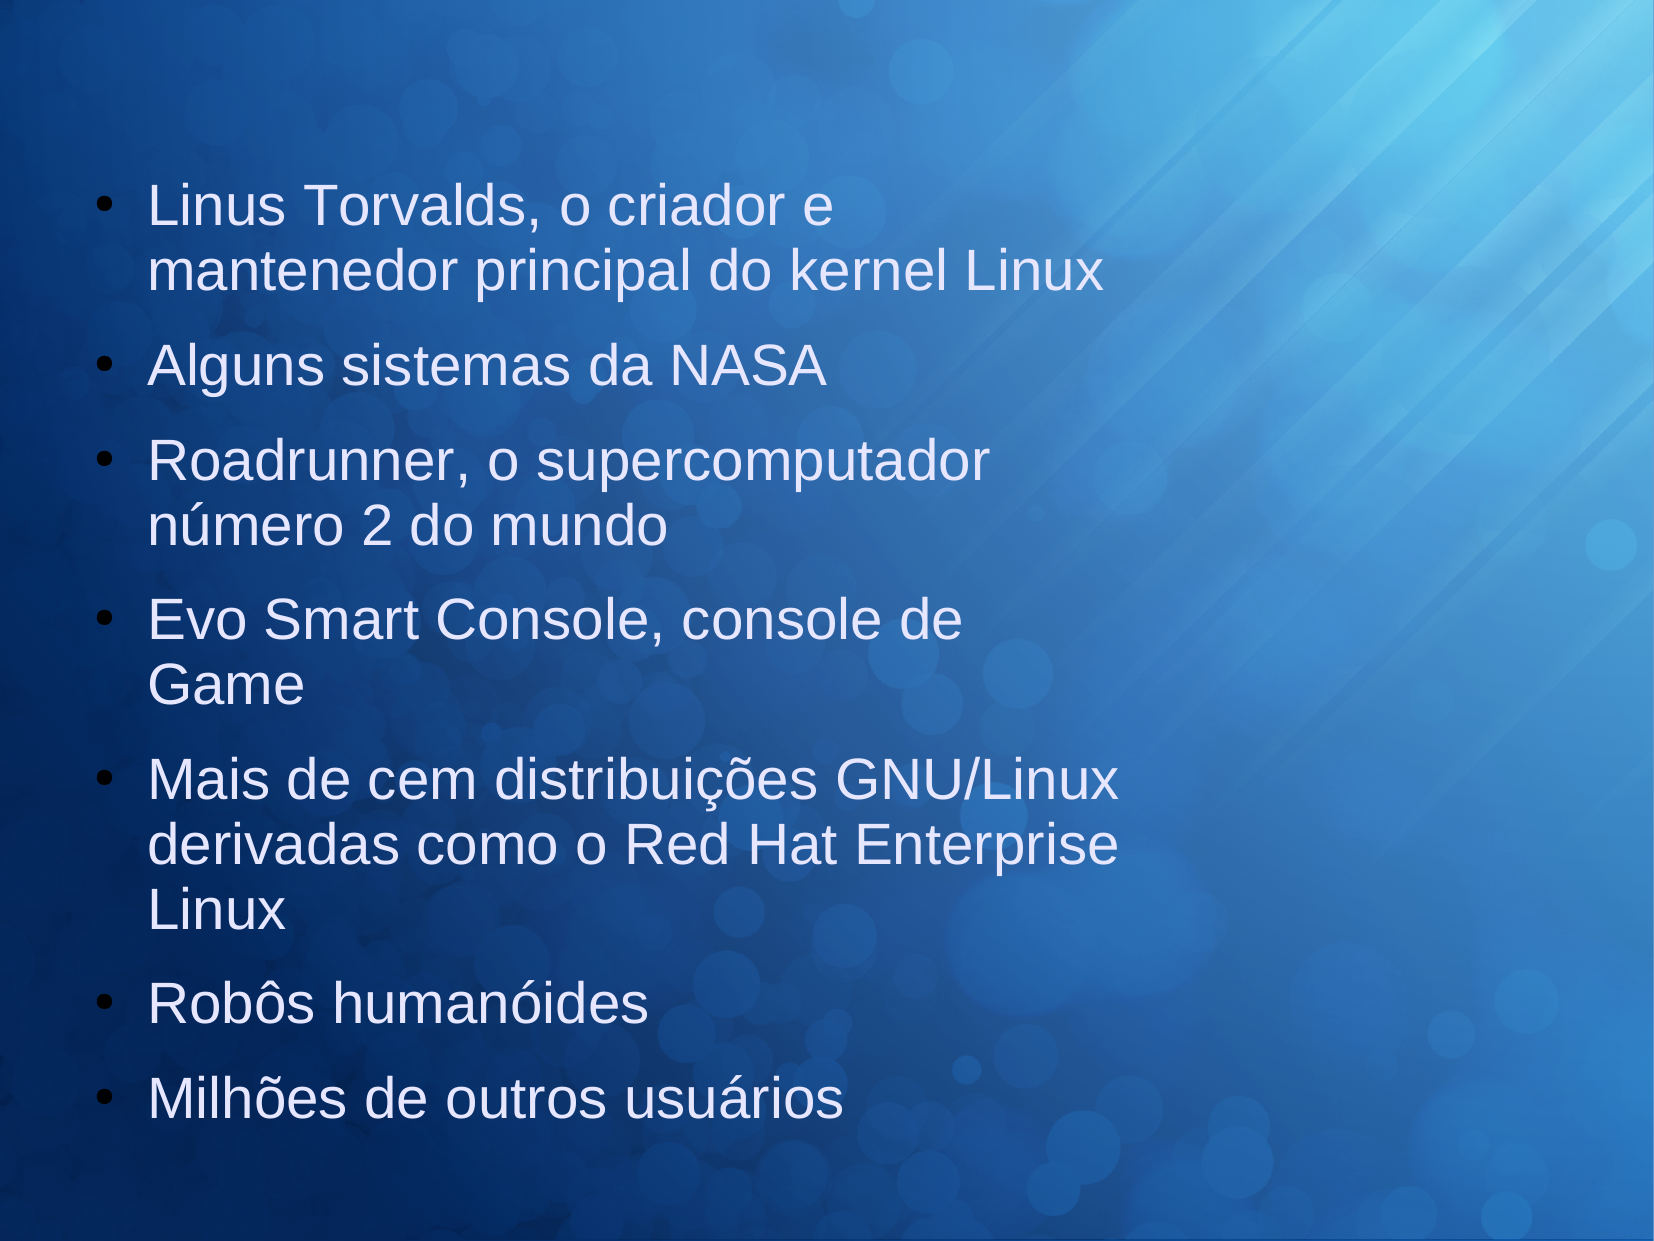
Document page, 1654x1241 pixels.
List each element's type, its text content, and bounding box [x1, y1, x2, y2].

picture [0, 0, 1654, 1241]
list Linus Torvalds, o criador e mantenedor principal do kernel Linux Alguns sistemas da NASA Roadrunner, o supercomputador número 2 do mundo Evo Smart Console, console de Game Mais de cem distribuições GNU/Linux derivadas como o Red Hat Enterprise Linux Robôs humanóides Milhões de outros usuários [76, 173, 1141, 1131]
